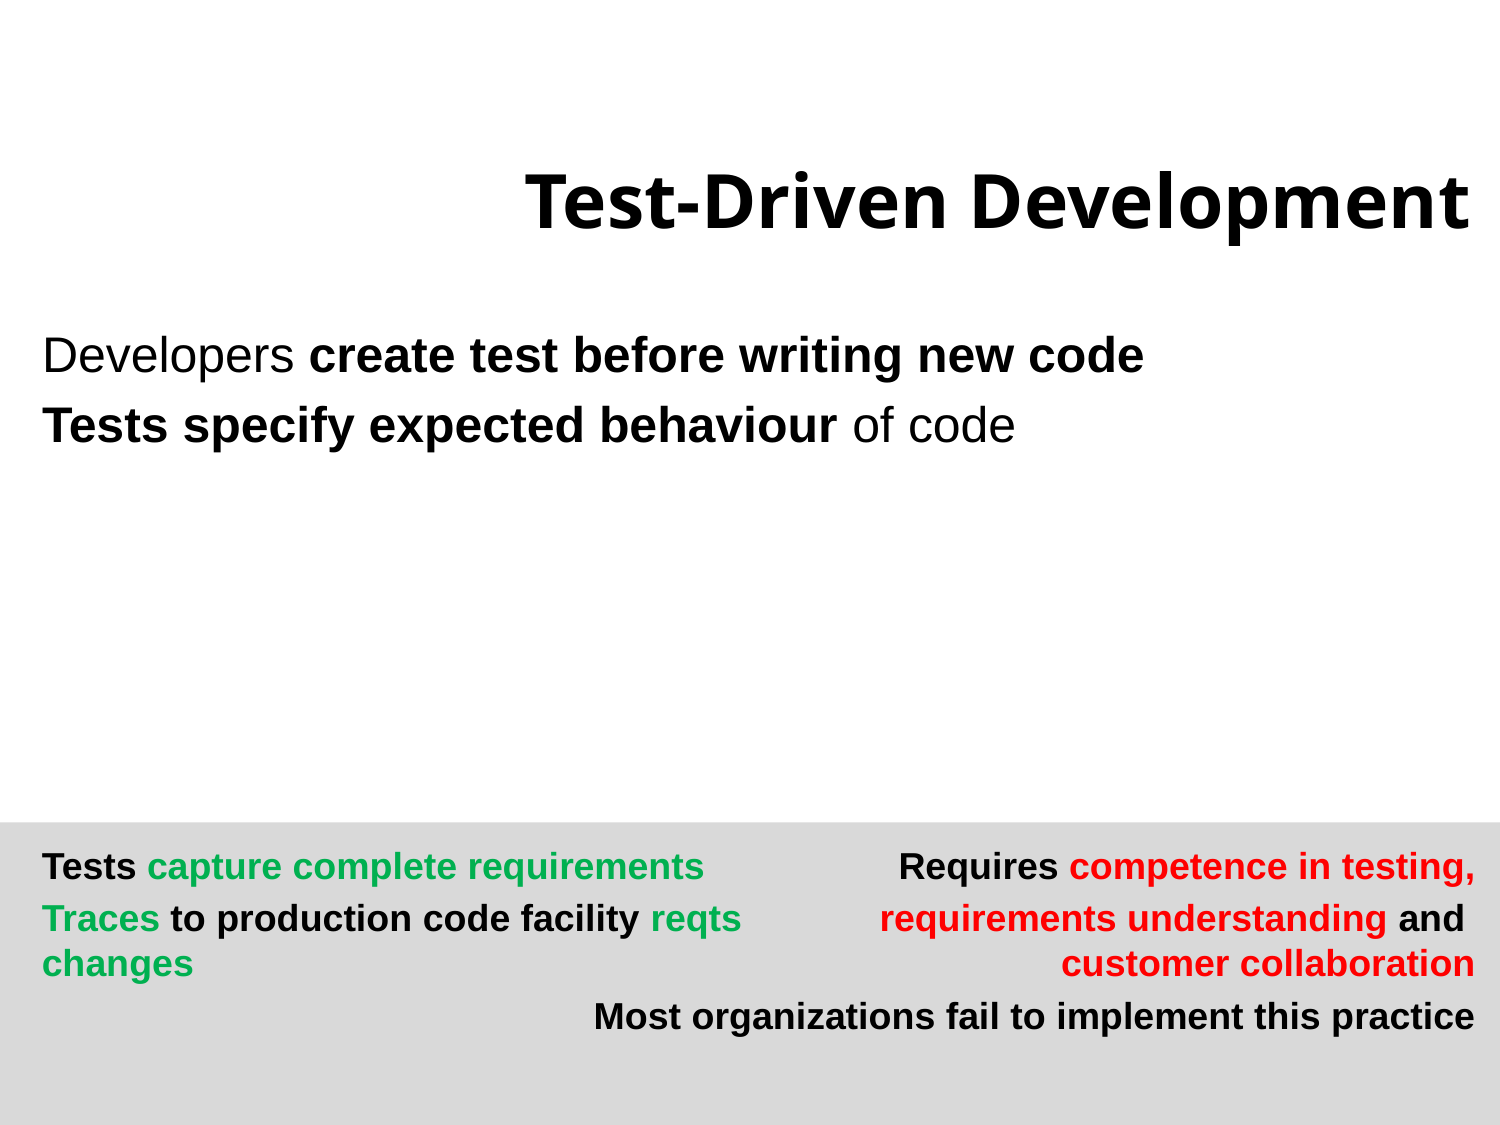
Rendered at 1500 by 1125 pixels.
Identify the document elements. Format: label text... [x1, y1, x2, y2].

title Test-Driven Development [458, 0, 1487, 251]
text_box [0, 822, 1500, 1125]
text_box Tests capture complete requirements Traces to production code facility reqts changes [27, 834, 572, 961]
list Developers create test before writing new code Tests specify expected behaviour of code [27, 315, 1493, 790]
text_box Requires competence in testing, requirements understanding and customer collaboration Most organizations fail to implement this practice [572, 834, 1491, 961]
